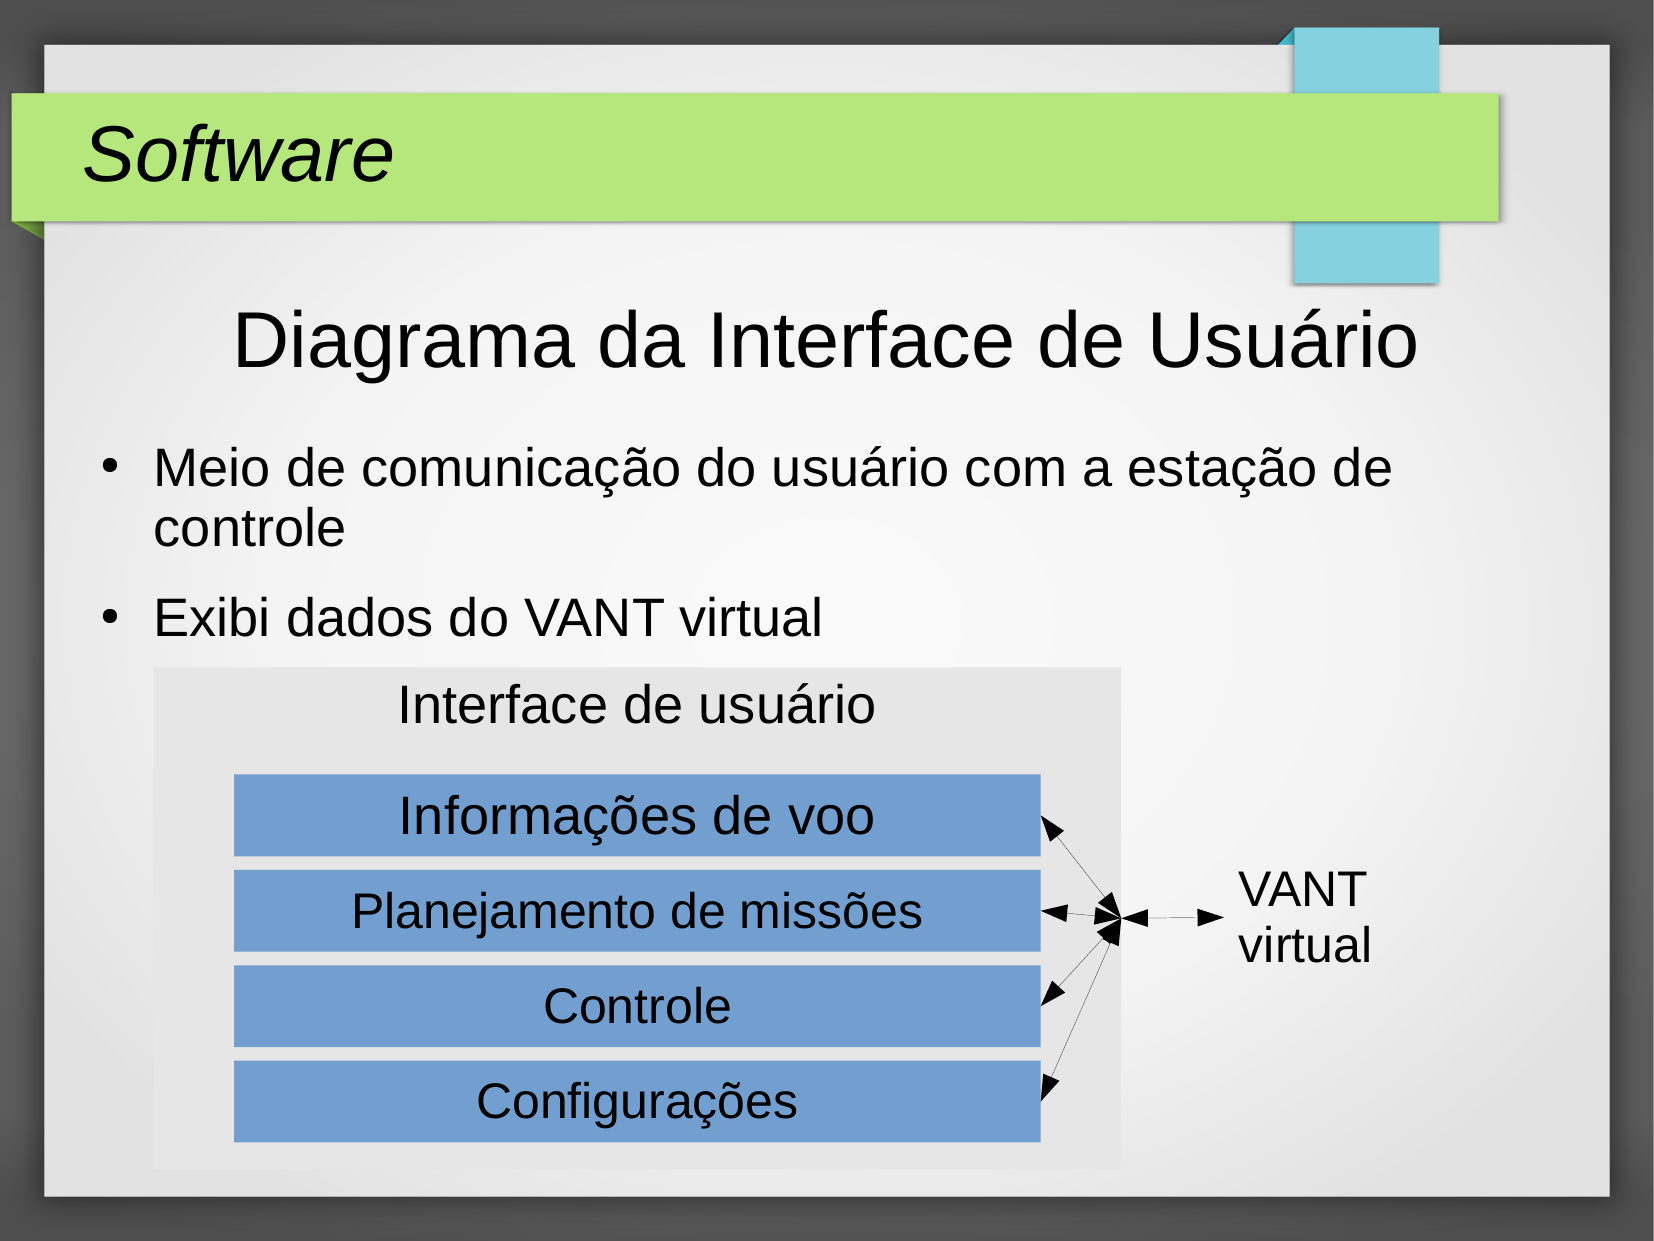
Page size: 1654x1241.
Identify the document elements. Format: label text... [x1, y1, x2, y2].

text_box Interface de usuário [153, 667, 1122, 1170]
list Diagrama da Interface de Usuário [82, 295, 1571, 437]
list Meio de comunicação do usuário com a estação de controle Exibi dados do VANT virtual [82, 437, 1571, 1099]
text_box Configurações [234, 1060, 1041, 1143]
text_box Informações de voo [234, 774, 1041, 857]
text_box Controle [234, 965, 1041, 1048]
title Software [82, 94, 1264, 213]
picture [0, 0, 1654, 1241]
text_box Planejamento de missões [234, 869, 1041, 952]
text_box VANT virtual [1224, 854, 1477, 981]
